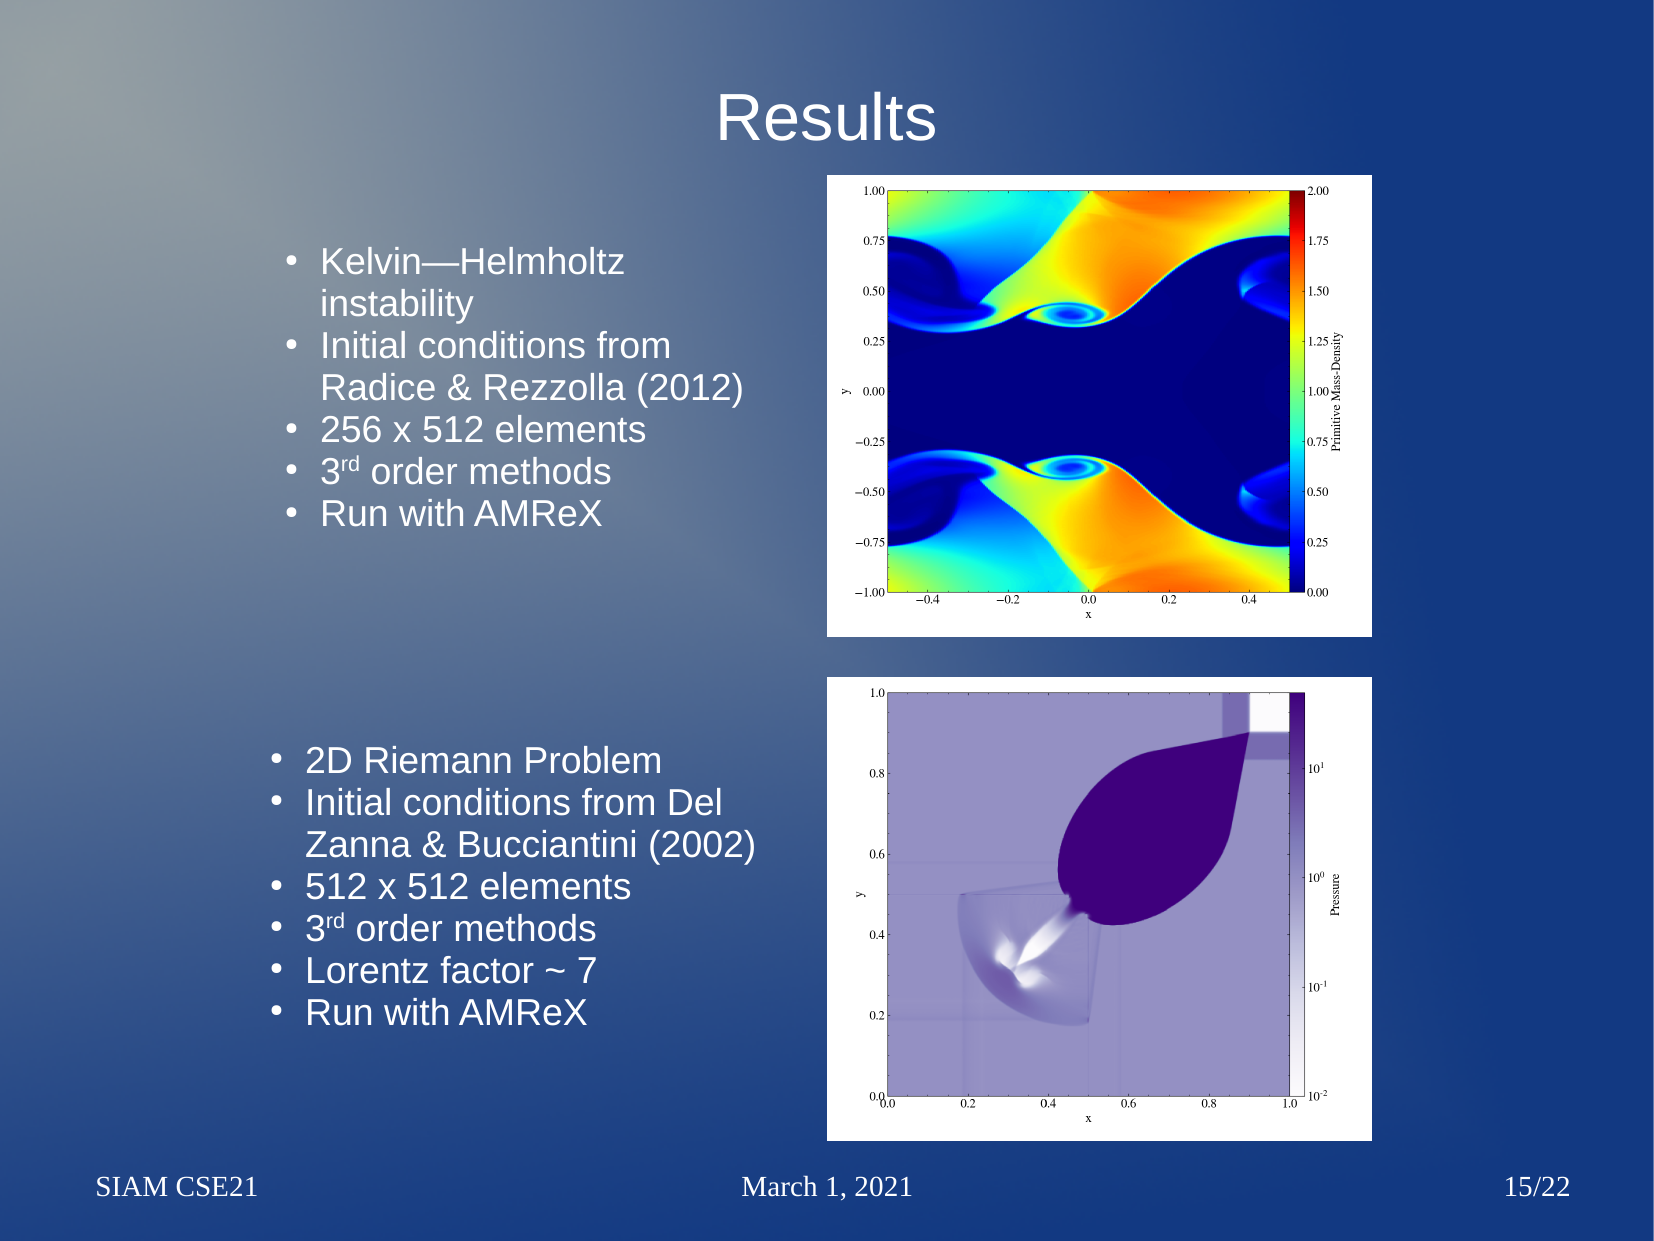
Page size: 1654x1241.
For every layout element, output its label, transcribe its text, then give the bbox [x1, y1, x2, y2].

text_box Kelvin—Helmholtz instability Initial conditions from Radice & Rezzolla (2012) 256 x 512 elements 3rd order methods Run with AMReX [270, 233, 796, 544]
text_box 2D Riemann Problem Initial conditions from Del Zanna & Bucciantini (2002) 512 x 512 elements 3rd order methods Lorentz factor ~ 7 Run with AMReX [255, 731, 781, 1042]
picture [0, 0, 1654, 1241]
title Results [82, 13, 1571, 222]
